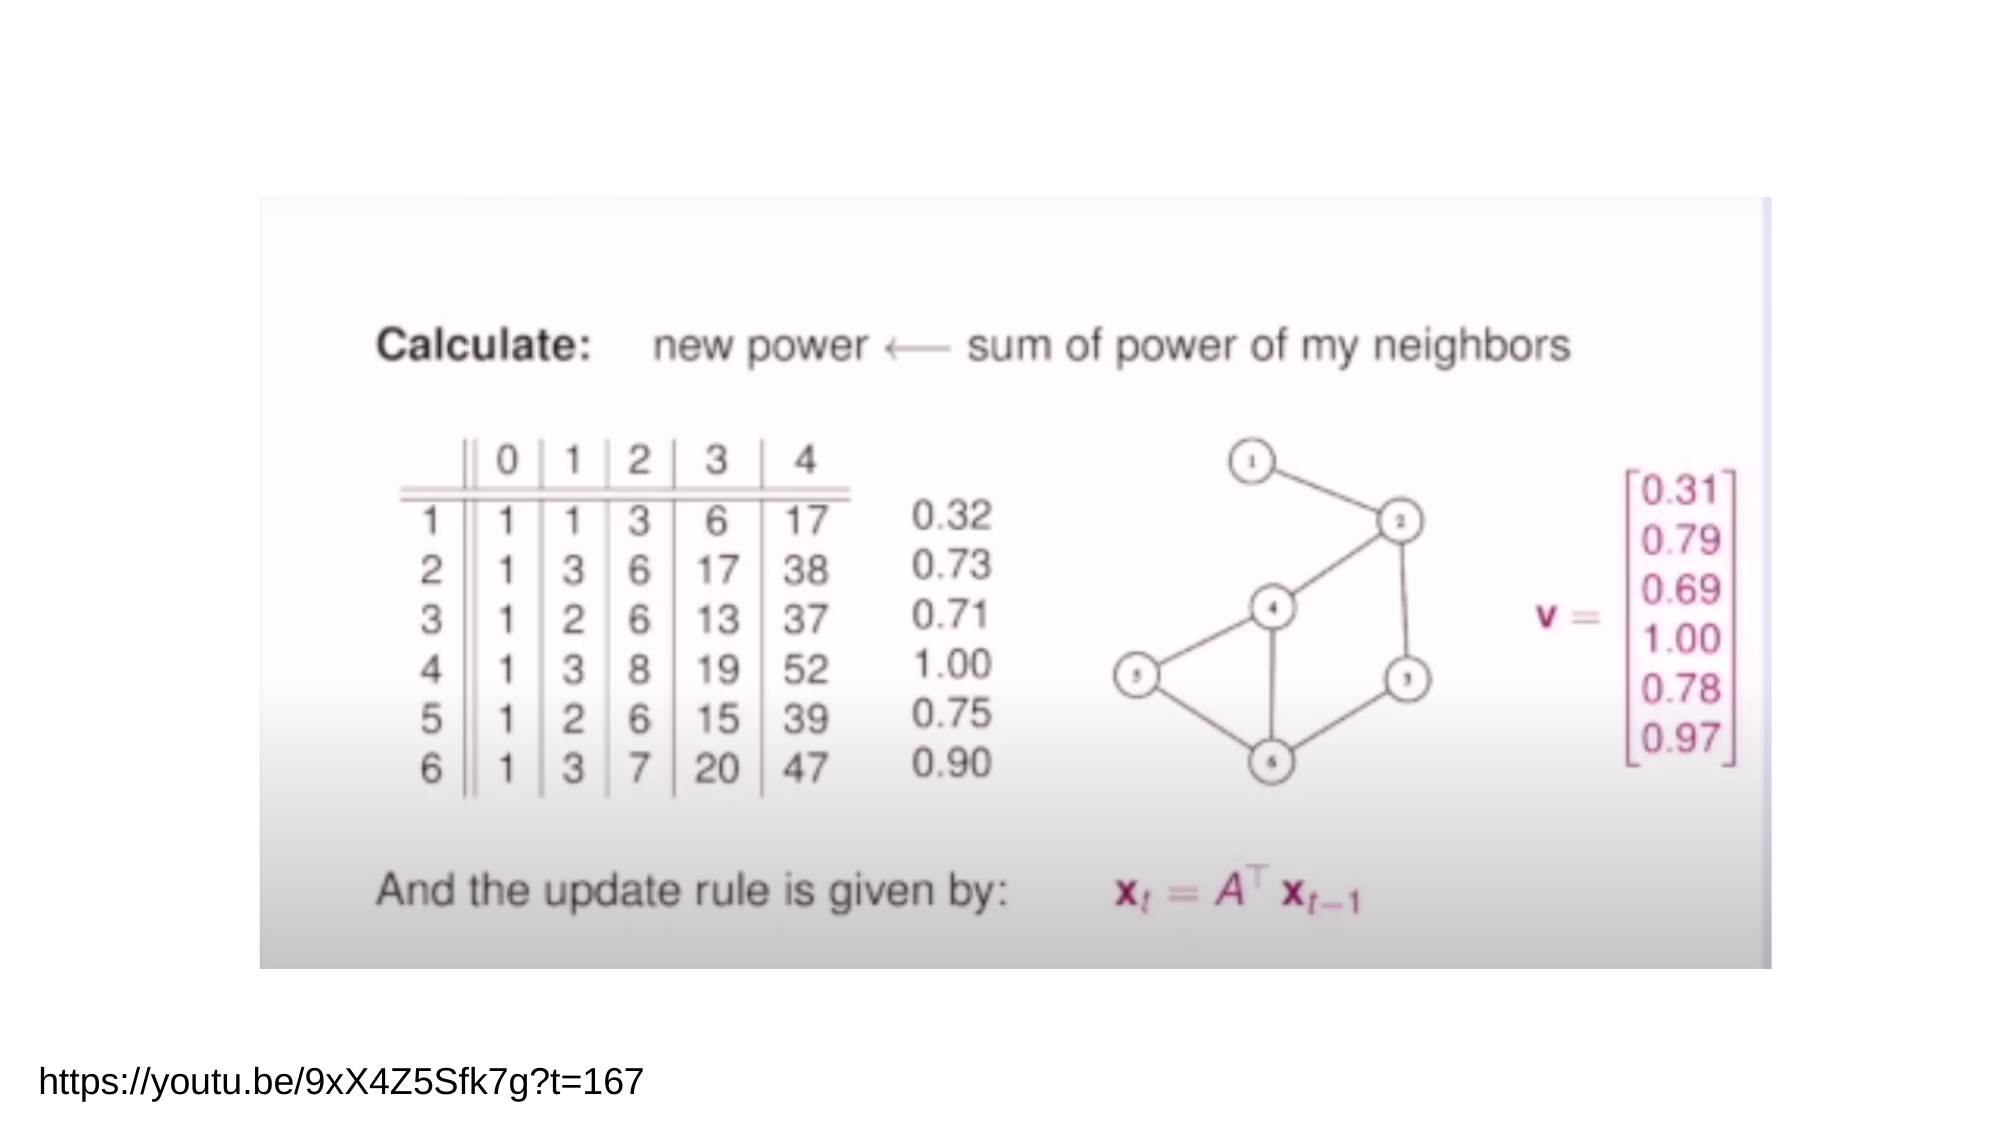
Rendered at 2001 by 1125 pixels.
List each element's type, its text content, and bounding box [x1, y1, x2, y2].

picture [259, 197, 1772, 969]
text_box https://youtu.be/9xX4Z5Sfk7g?t=167 [23, 1053, 661, 1111]
